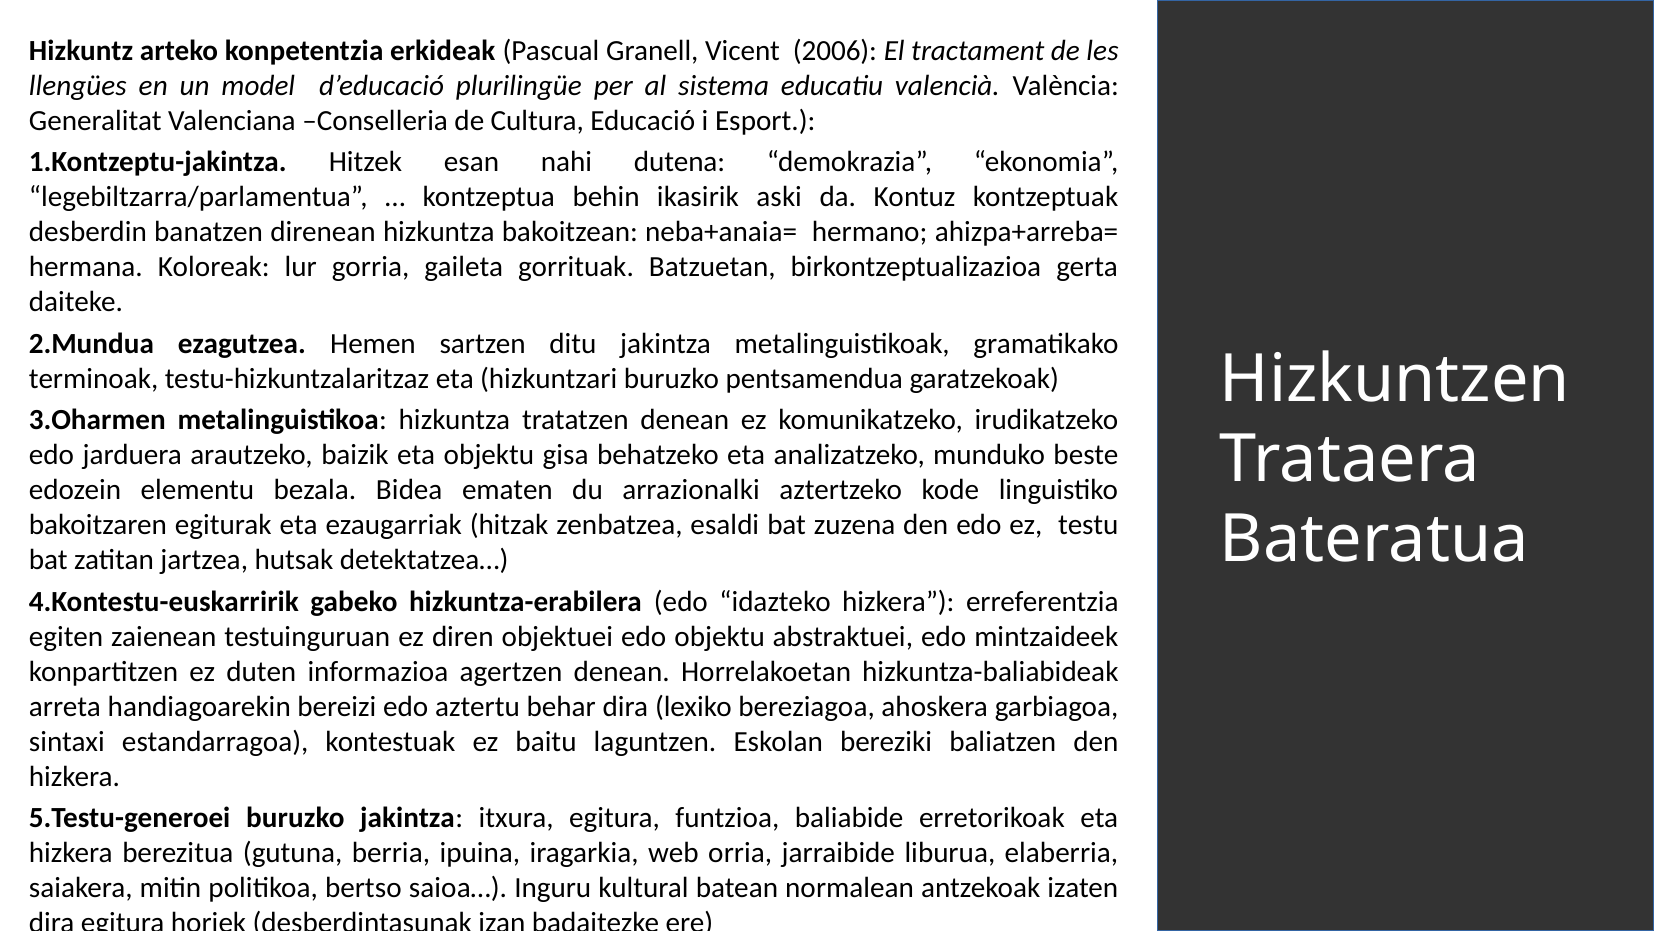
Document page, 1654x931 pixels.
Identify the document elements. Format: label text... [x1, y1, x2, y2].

list Hizkuntz arteko konpetentzia erkideak (Pascual Granell, Vicent (2006): El tractament de les llengües en un model d’educació plurilingüe per al sistema educatiu valencià. València: Generalitat Valenciana –Conselleria de Cultura, Educació i Esport.): Kontzeptu-jakintza. Hitzek esan nahi dutena: “demokrazia”, “ekonomia”, “legebiltzarra/parlamentua”, … kontzeptua behin ikasirik aski da. Kontuz kontzeptuak desberdin banatzen direnean hizkuntza bakoitzean: neba+anaia= hermano; ahizpa+arreba= hermana. Koloreak: lur gorria, gaileta gorrituak. Batzuetan, birkontzeptualizazioa gerta daiteke. Mundua ezagutzea. Hemen sartzen ditu jakintza metalinguistikoak, gramatikako terminoak, testu-hizkuntzalaritzaz eta (hizkuntzari buruzko pentsamendua garatzekoak) Oharmen metalinguistikoa: hizkuntza tratatzen denean ez komunikatzeko, irudikatzeko edo jarduera arautzeko, baizik eta objektu gisa behatzeko eta analizatzeko, munduko beste edozein elementu bezala. Bidea ematen du arrazionalki aztertzeko kode linguistiko bakoitzaren egiturak eta ezaugarriak (hitzak zenbatzea, esaldi bat zuzena den edo ez, testu bat zatitan jartzea, hutsak detektatzea…) Kontestu-euskarririk gabeko hizkuntza-erabilera (edo “idazteko hizkera”): erreferentzia egiten zaienean testuinguruan ez diren objektuei edo objektu abstraktuei, edo mintzaideek konpartitzen ez duten informazioa agertzen denean. Horrelakoetan hizkuntza-baliabideak arreta handiagoarekin bereizi edo aztertu behar dira (lexiko bereziagoa, ahoskera garbiagoa, sintaxi estandarragoa), kontestuak ez baitu laguntzen. Eskolan bereziki baliatzen den hizkera. Testu-generoei buruzko jakintza: itxura, egitura, funtzioa, baliabide erretorikoak eta hizkera berezitua (gutuna, berria, ipuina, iragarkia, web orria, jarraibide liburua, elaberria, saiakera, mitin politikoa, bertso saioa…). Inguru kultural batean normalean antzekoak izaten dira egitura horiek (desberdintasunak izan badaitezke ere) . [13, 23, 1134, 886]
title Hizkuntzen Trataera Bateratua [1204, 47, 1630, 862]
